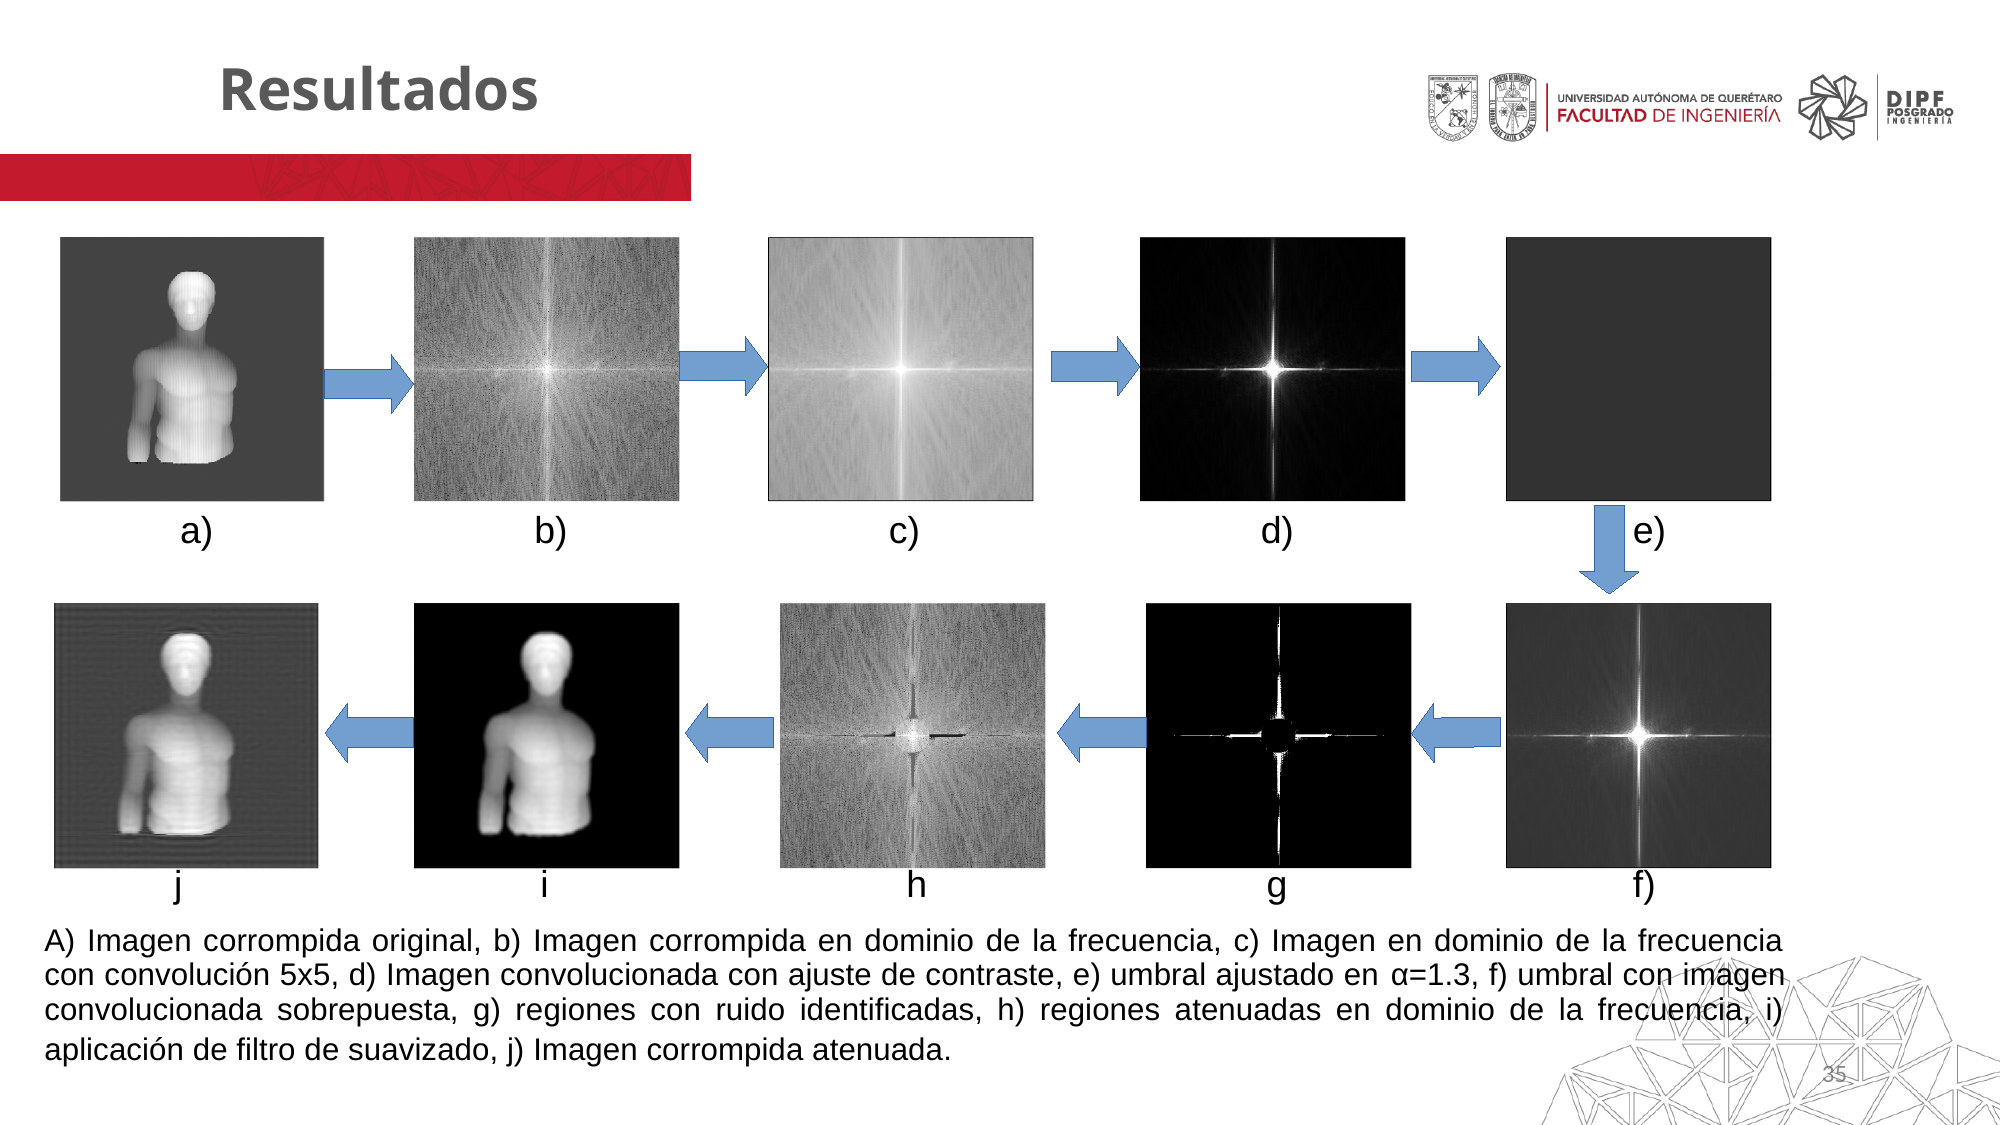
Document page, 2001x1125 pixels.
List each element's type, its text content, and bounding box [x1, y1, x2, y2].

text_box [1411, 703, 1501, 763]
text_box d) [1246, 501, 1365, 559]
picture [413, 602, 680, 869]
text_box [1051, 336, 1140, 396]
picture [767, 236, 1034, 502]
text_box [685, 703, 774, 763]
text_box [679, 336, 768, 396]
text_box g [1251, 856, 1371, 914]
text_box a) [165, 501, 284, 559]
text_box Resultados [66, 14, 692, 154]
text_box A) Imagen corrompida original, b) Imagen corrompida en dominio de la frecuencia, c) Imagen en dominio de la frecuencia con convolución 5x5, d) Imagen convolucionada con ajuste de contraste, e) umbral ajustado en α=1.3, f) umbral con imagen convolucionada sobrepuesta, g) regiones con ruido identificadas, h) regiones atenuadas en dominio de la frecuencia, i) aplicación de filtro de suavizado, j) Imagen corrompida atenuada. [29, 915, 1802, 1077]
picture [779, 602, 1046, 869]
picture [1505, 236, 1772, 502]
picture [53, 602, 319, 869]
text_box h [891, 856, 1010, 914]
picture [1505, 602, 1772, 869]
text_box [325, 703, 414, 763]
text_box [1057, 703, 1147, 763]
text_box [324, 354, 414, 414]
picture [1422, 66, 1959, 160]
text_box [1579, 505, 1639, 594]
text_box b) [519, 501, 638, 559]
text_box [1411, 336, 1501, 396]
picture [0, 154, 692, 201]
text_box j [159, 856, 278, 914]
text_box c) [874, 501, 993, 559]
picture [1139, 236, 1406, 502]
text_box i [525, 856, 644, 914]
picture [59, 236, 325, 502]
picture [1521, 945, 2000, 1125]
text_box e) [1618, 501, 1737, 559]
picture [1145, 602, 1412, 869]
picture [413, 236, 680, 502]
text_box f) [1618, 856, 1737, 914]
